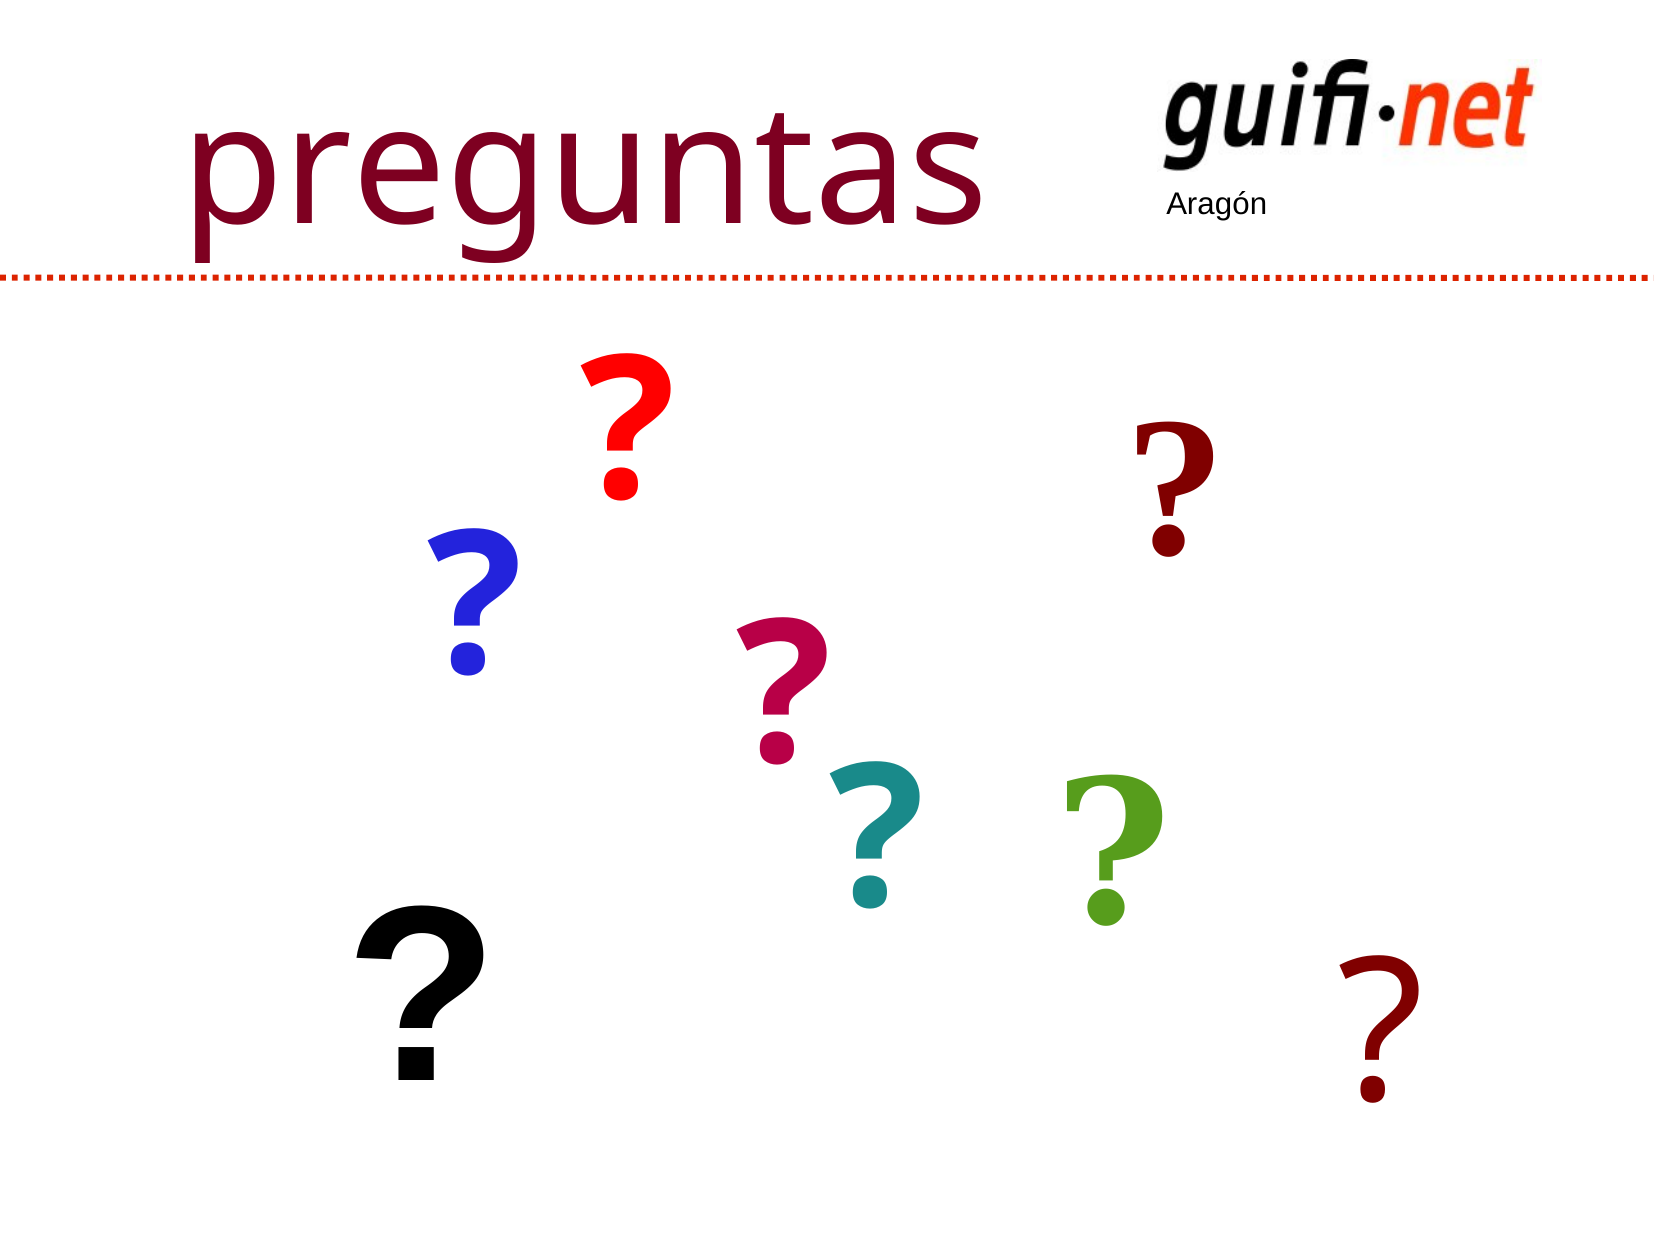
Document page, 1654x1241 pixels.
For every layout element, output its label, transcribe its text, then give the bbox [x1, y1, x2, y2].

text_box ? [722, 560, 868, 809]
text_box ? [1322, 899, 1459, 1148]
text_box ? [565, 296, 712, 545]
text_box ? [330, 832, 514, 1127]
title preguntas [76, 59, 1093, 267]
text_box ? [1039, 722, 1187, 973]
text_box ? [815, 704, 961, 953]
picture [1157, 59, 1542, 172]
text_box ? [1110, 354, 1241, 591]
text_box ? [413, 472, 559, 721]
